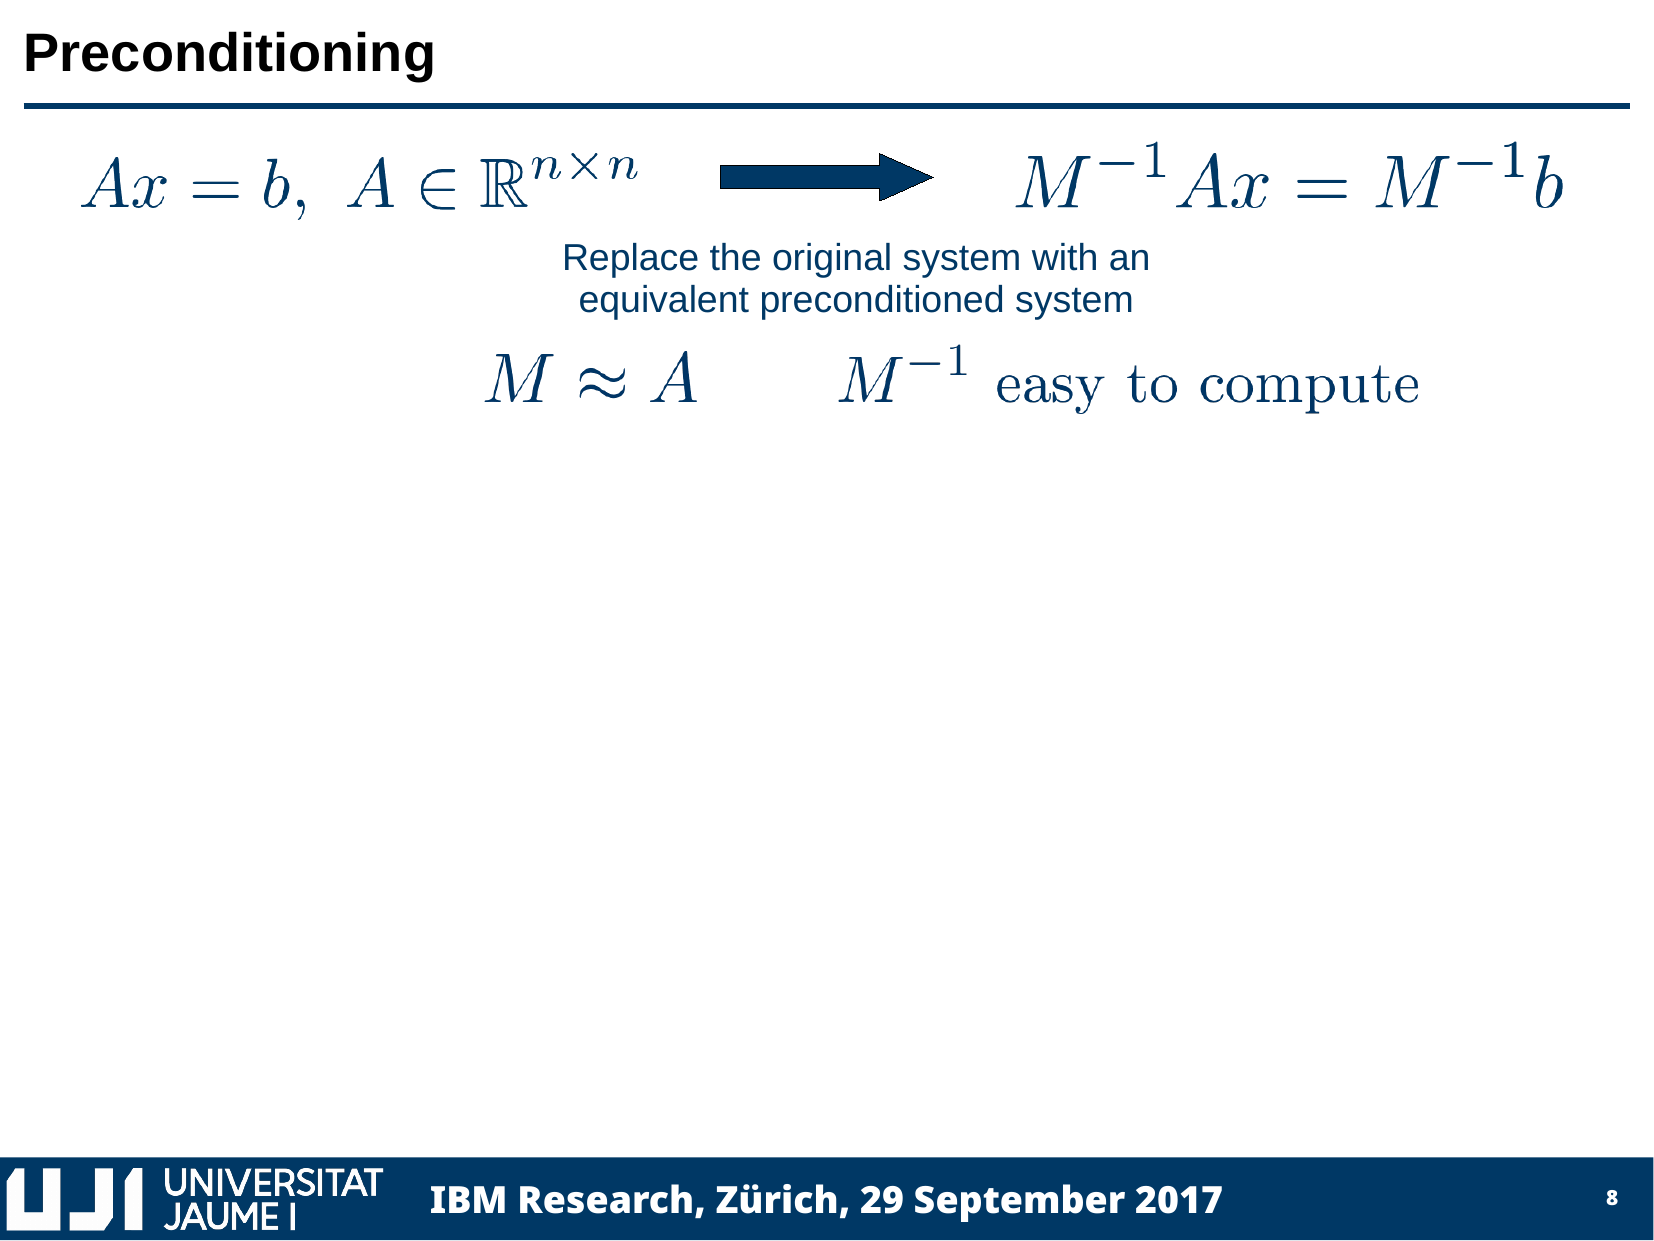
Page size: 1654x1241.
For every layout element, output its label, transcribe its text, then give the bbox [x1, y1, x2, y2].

picture [0, 1158, 390, 1241]
picture [1015, 141, 1563, 208]
picture [484, 351, 697, 402]
picture [81, 153, 638, 220]
text_box [720, 153, 934, 201]
title Preconditioning [23, 0, 1630, 107]
picture [838, 344, 1418, 414]
list Replace the original system with an equivalent preconditioned system [437, 236, 1205, 343]
